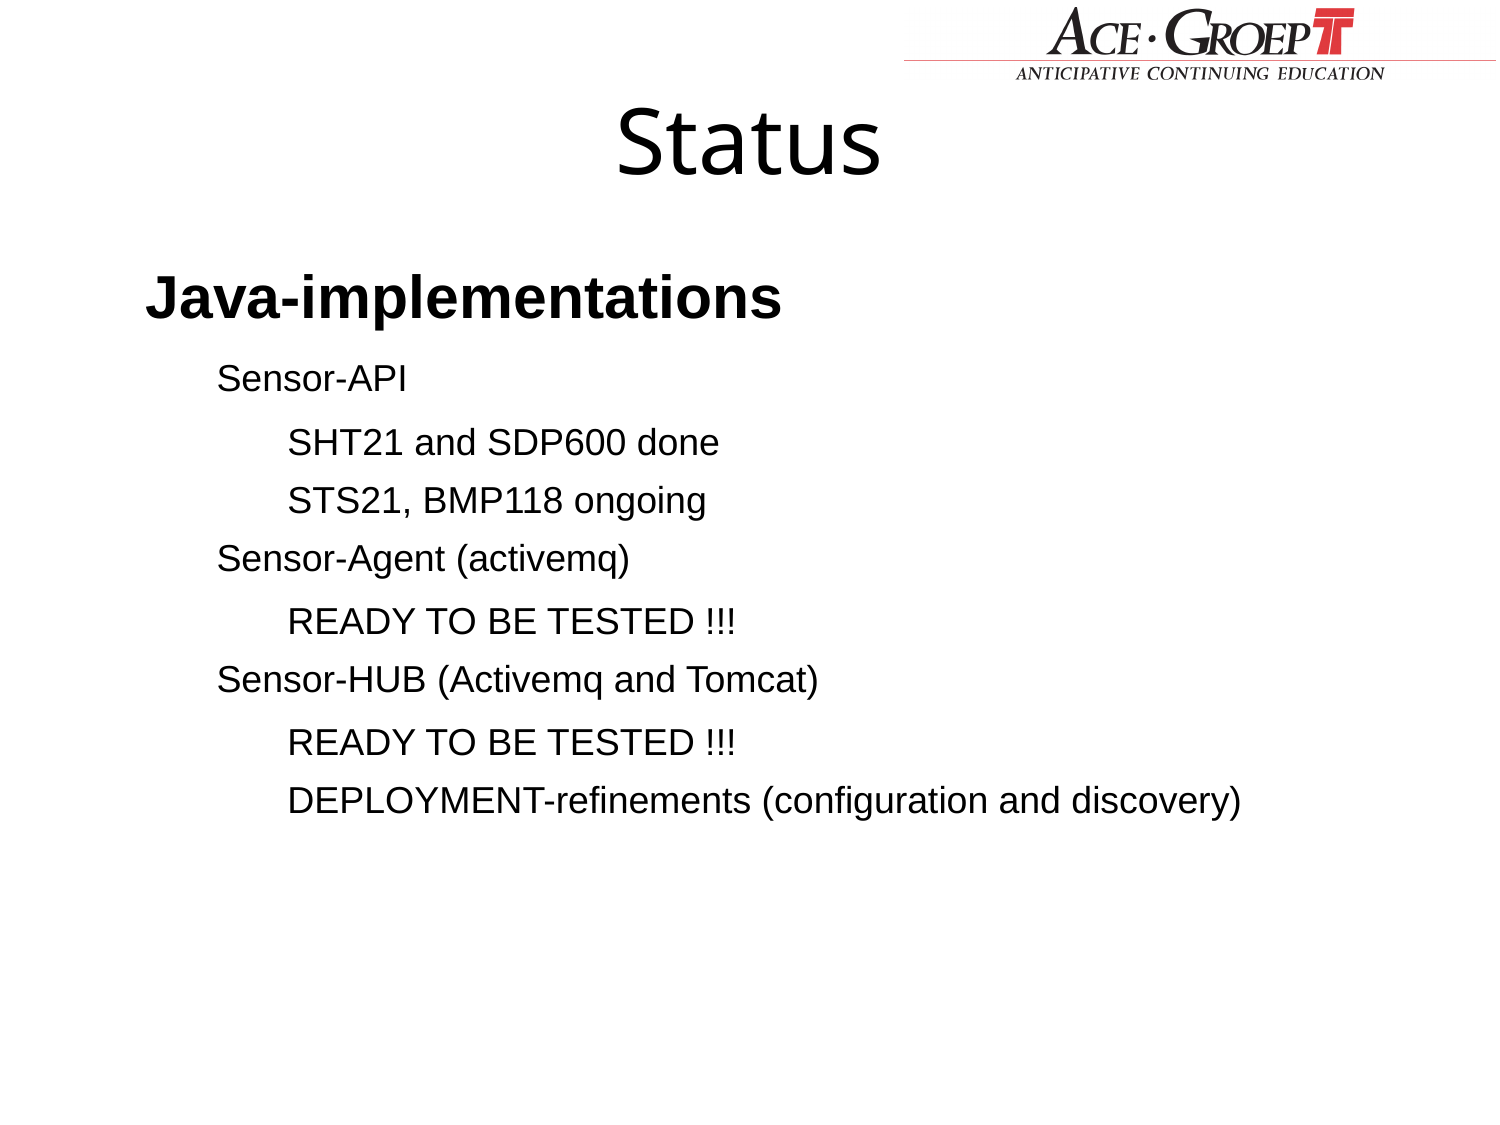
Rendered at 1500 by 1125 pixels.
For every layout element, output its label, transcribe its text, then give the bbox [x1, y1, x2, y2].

list Java-implementations Sensor-API SHT21 and SDP600 done STS21, BMP118 ongoing Sensor-Agent (activemq) READY TO BE TESTED !!! Sensor-HUB (Activemq and Tomcat) READY TO BE TESTED !!! DEPLOYMENT-refinements (configuration and discovery) [75, 263, 1425, 916]
picture [904, 7, 1496, 80]
title Status [75, 44, 1425, 233]
